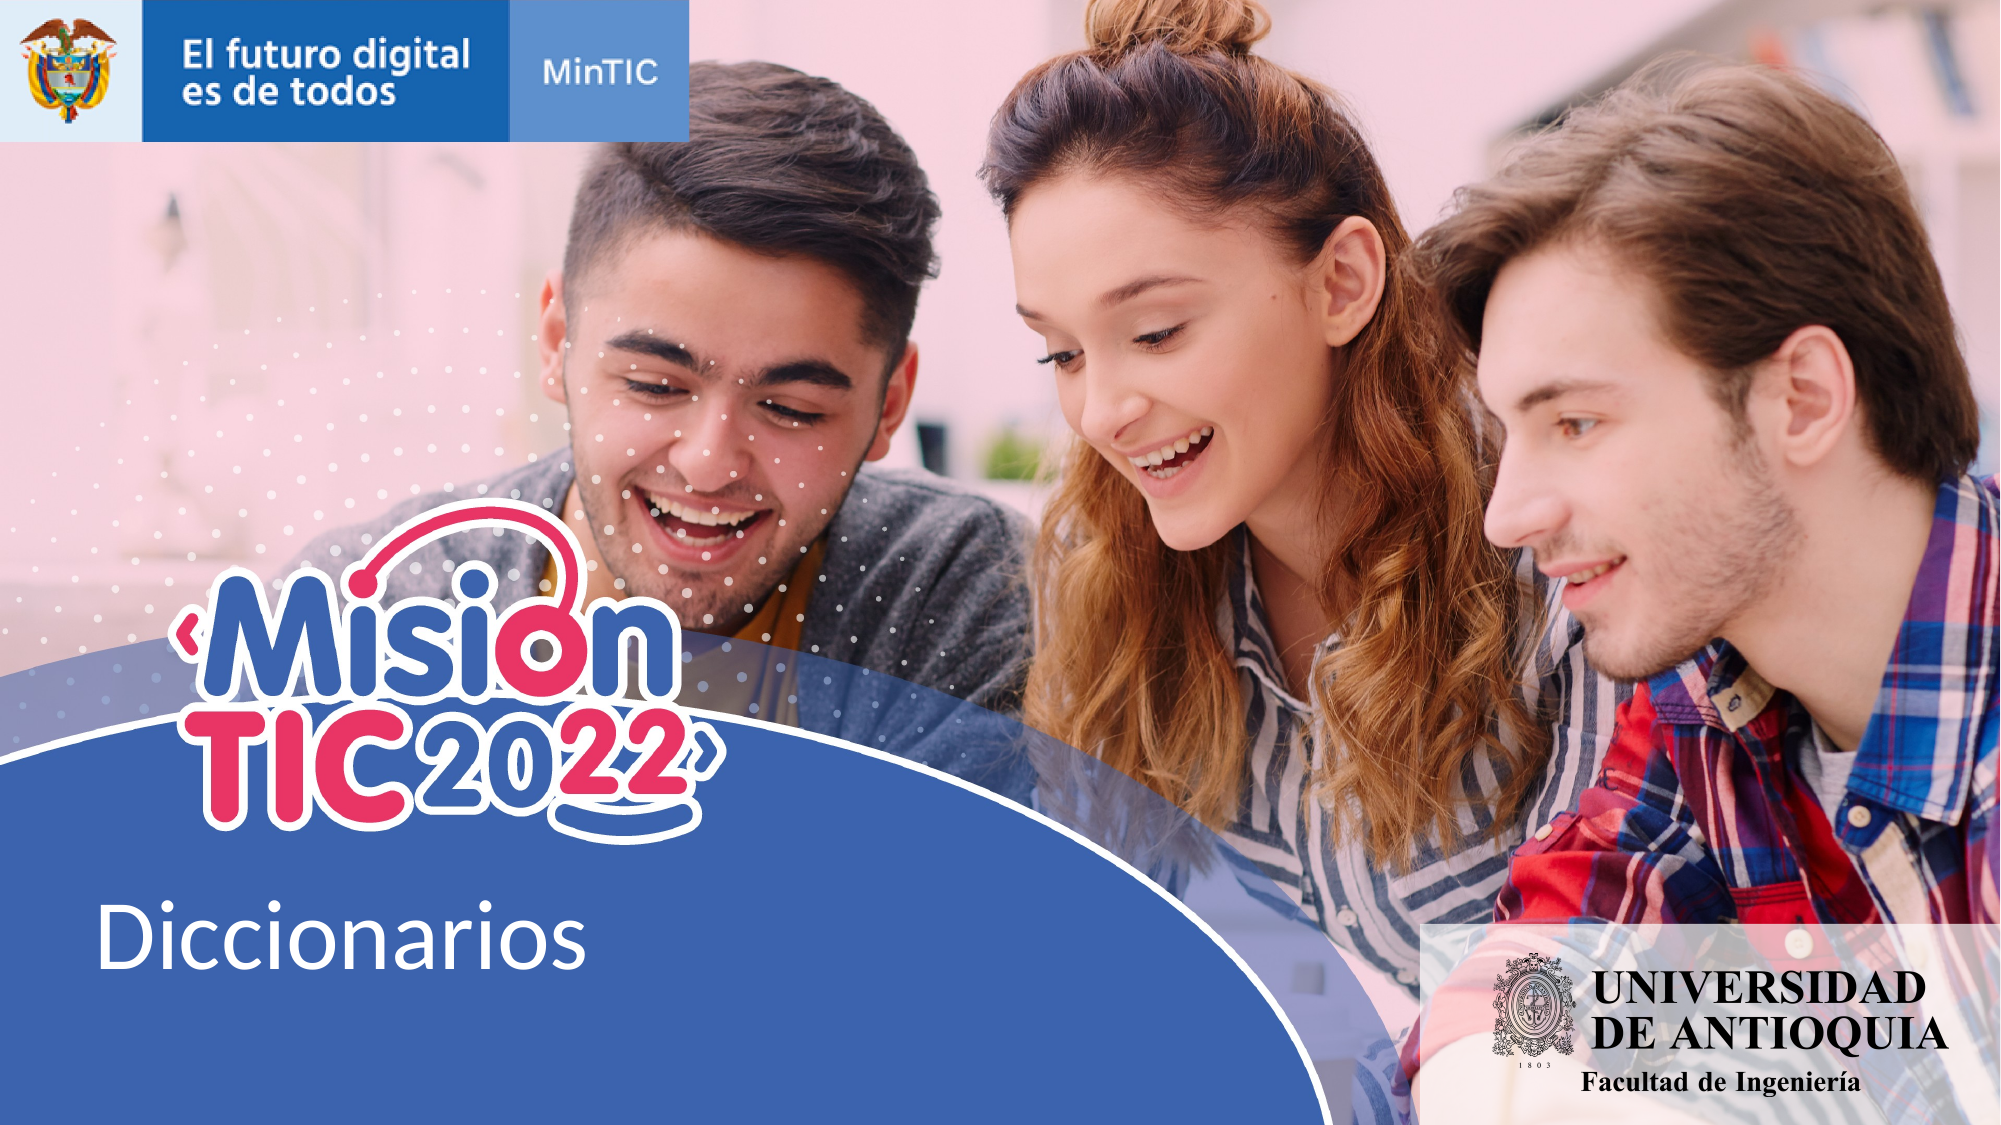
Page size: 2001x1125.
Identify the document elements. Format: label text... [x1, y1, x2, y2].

picture [0, 0, 2001, 1125]
picture [1421, 925, 2001, 1125]
title Diccionarios [79, 875, 926, 995]
